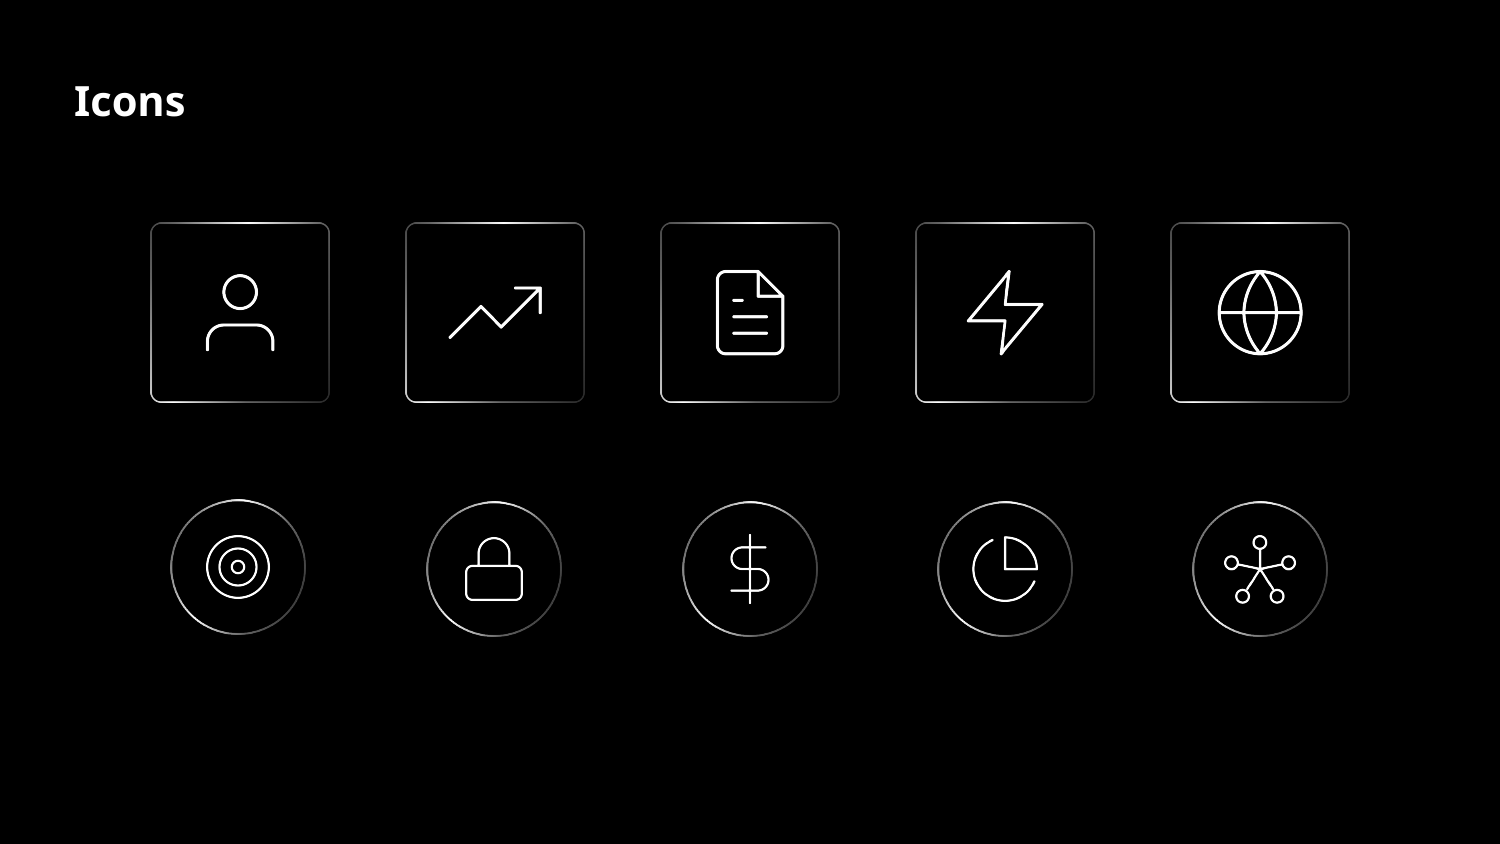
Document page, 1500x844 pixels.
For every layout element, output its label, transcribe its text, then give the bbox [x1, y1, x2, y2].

picture [1170, 222, 1350, 403]
picture [170, 499, 306, 635]
picture [405, 222, 585, 403]
picture [426, 501, 562, 637]
text_box Icons [74, 75, 310, 126]
picture [915, 222, 1095, 403]
picture [682, 501, 818, 637]
picture [1192, 501, 1328, 637]
picture [937, 501, 1073, 637]
picture [660, 222, 840, 403]
picture [150, 222, 330, 403]
